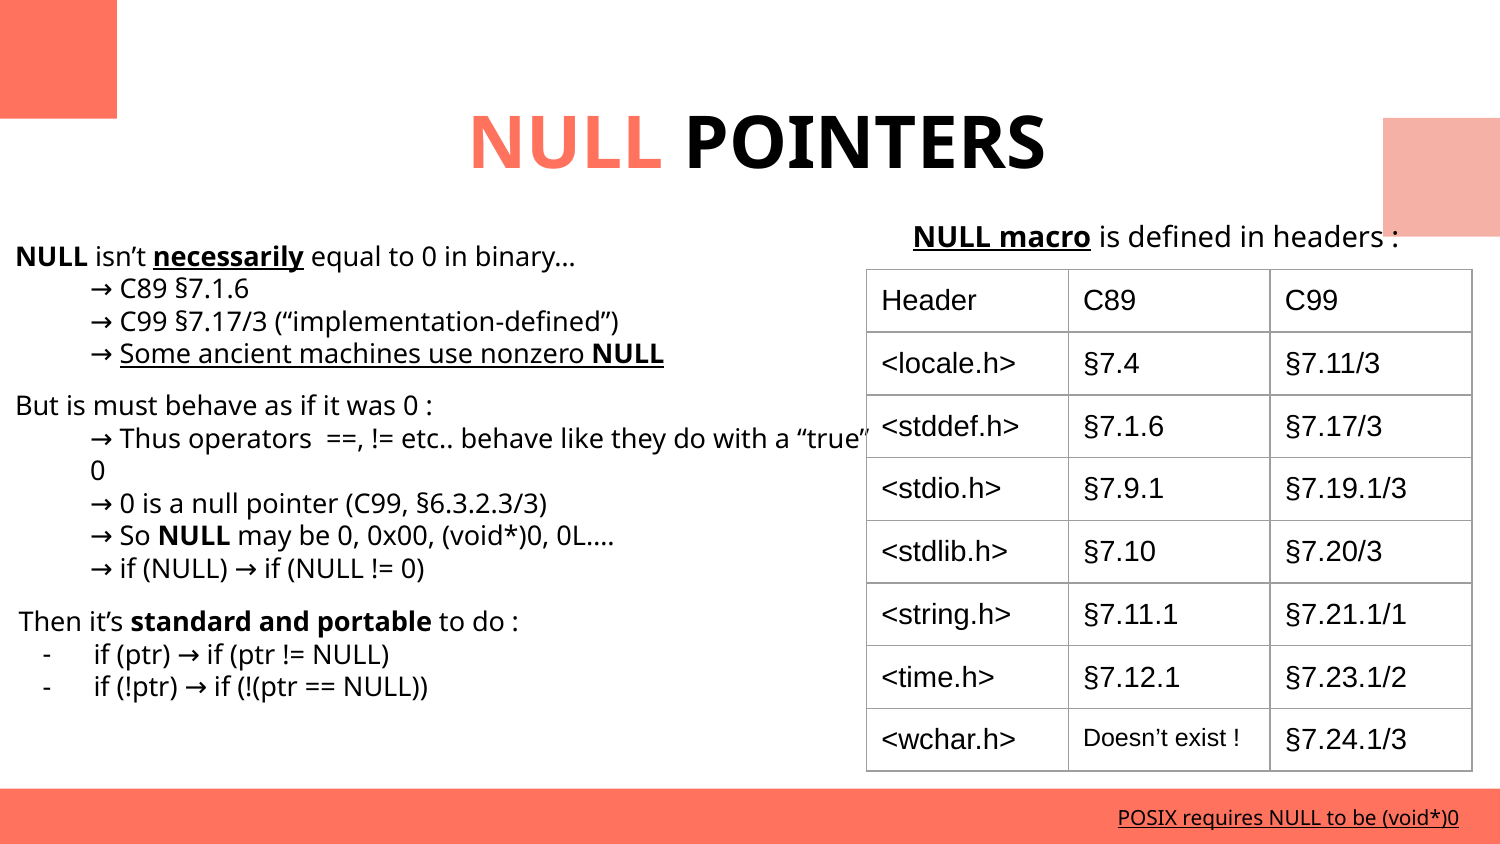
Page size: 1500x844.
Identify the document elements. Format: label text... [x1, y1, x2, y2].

table_cell §7.24.1/3 [1271, 709, 1471, 770]
table_cell §7.11.1 [1069, 584, 1269, 645]
text_box Then it’s standard and portable to do : if (ptr) → if (ptr != NULL) if (!ptr) → if (!(ptr == NULL)) [3, 589, 610, 753]
table_cell §7.23.1/2 [1271, 646, 1471, 708]
table_header Header [867, 270, 1068, 331]
table_cell <wchar.h> [867, 709, 1068, 770]
title NULL POINTERS [105, 102, 1410, 177]
table_cell §7.1.6 [1069, 396, 1269, 457]
table_cell §7.21.1/1 [1271, 584, 1471, 645]
text_box NULL isn’t necessarily equal to 0 in binary… → C89 §7.1.6 → C99 §7.17/3 (“implementation-defined”) → Some ancient machines use nonzero NULL [0, 224, 895, 373]
table_cell <stddef.h> [867, 396, 1068, 457]
table_cell <stdlib.h> [867, 521, 1068, 582]
text_box POSIX requires NULL to be (void*)0 [1102, 789, 1500, 836]
table_cell <string.h> [867, 584, 1068, 645]
table_cell §7.20/3 [1271, 521, 1471, 582]
table_cell §7.9.1 [1069, 458, 1269, 520]
table_cell §7.11/3 [1271, 333, 1471, 394]
table_cell §7.12.1 [1069, 646, 1269, 708]
table_header C99 [1271, 270, 1471, 331]
table_cell <stdio.h> [867, 458, 1068, 520]
table_cell §7.19.1/3 [1271, 458, 1471, 520]
table_cell <time.h> [867, 646, 1068, 708]
table_cell §7.4 [1069, 333, 1269, 394]
table_cell §7.17/3 [1271, 396, 1471, 457]
table_cell <locale.h> [867, 333, 1068, 394]
text_box But is must behave as if it was 0 : → Thus operators ==, != etc.. behave like they do with a “true” 0 → 0 is a null pointer (C99, §6.3.2.3/3) → So NULL may be 0, 0x00, (void*)0, 0L…. → if (NULL) → if (NULL != 0) [0, 373, 866, 590]
text_box NULL macro is defined in headers : [897, 202, 1500, 283]
table_cell §7.10 [1069, 521, 1269, 582]
table_header C89 [1069, 270, 1269, 331]
table_cell Doesn’t exist ! [1069, 709, 1269, 770]
